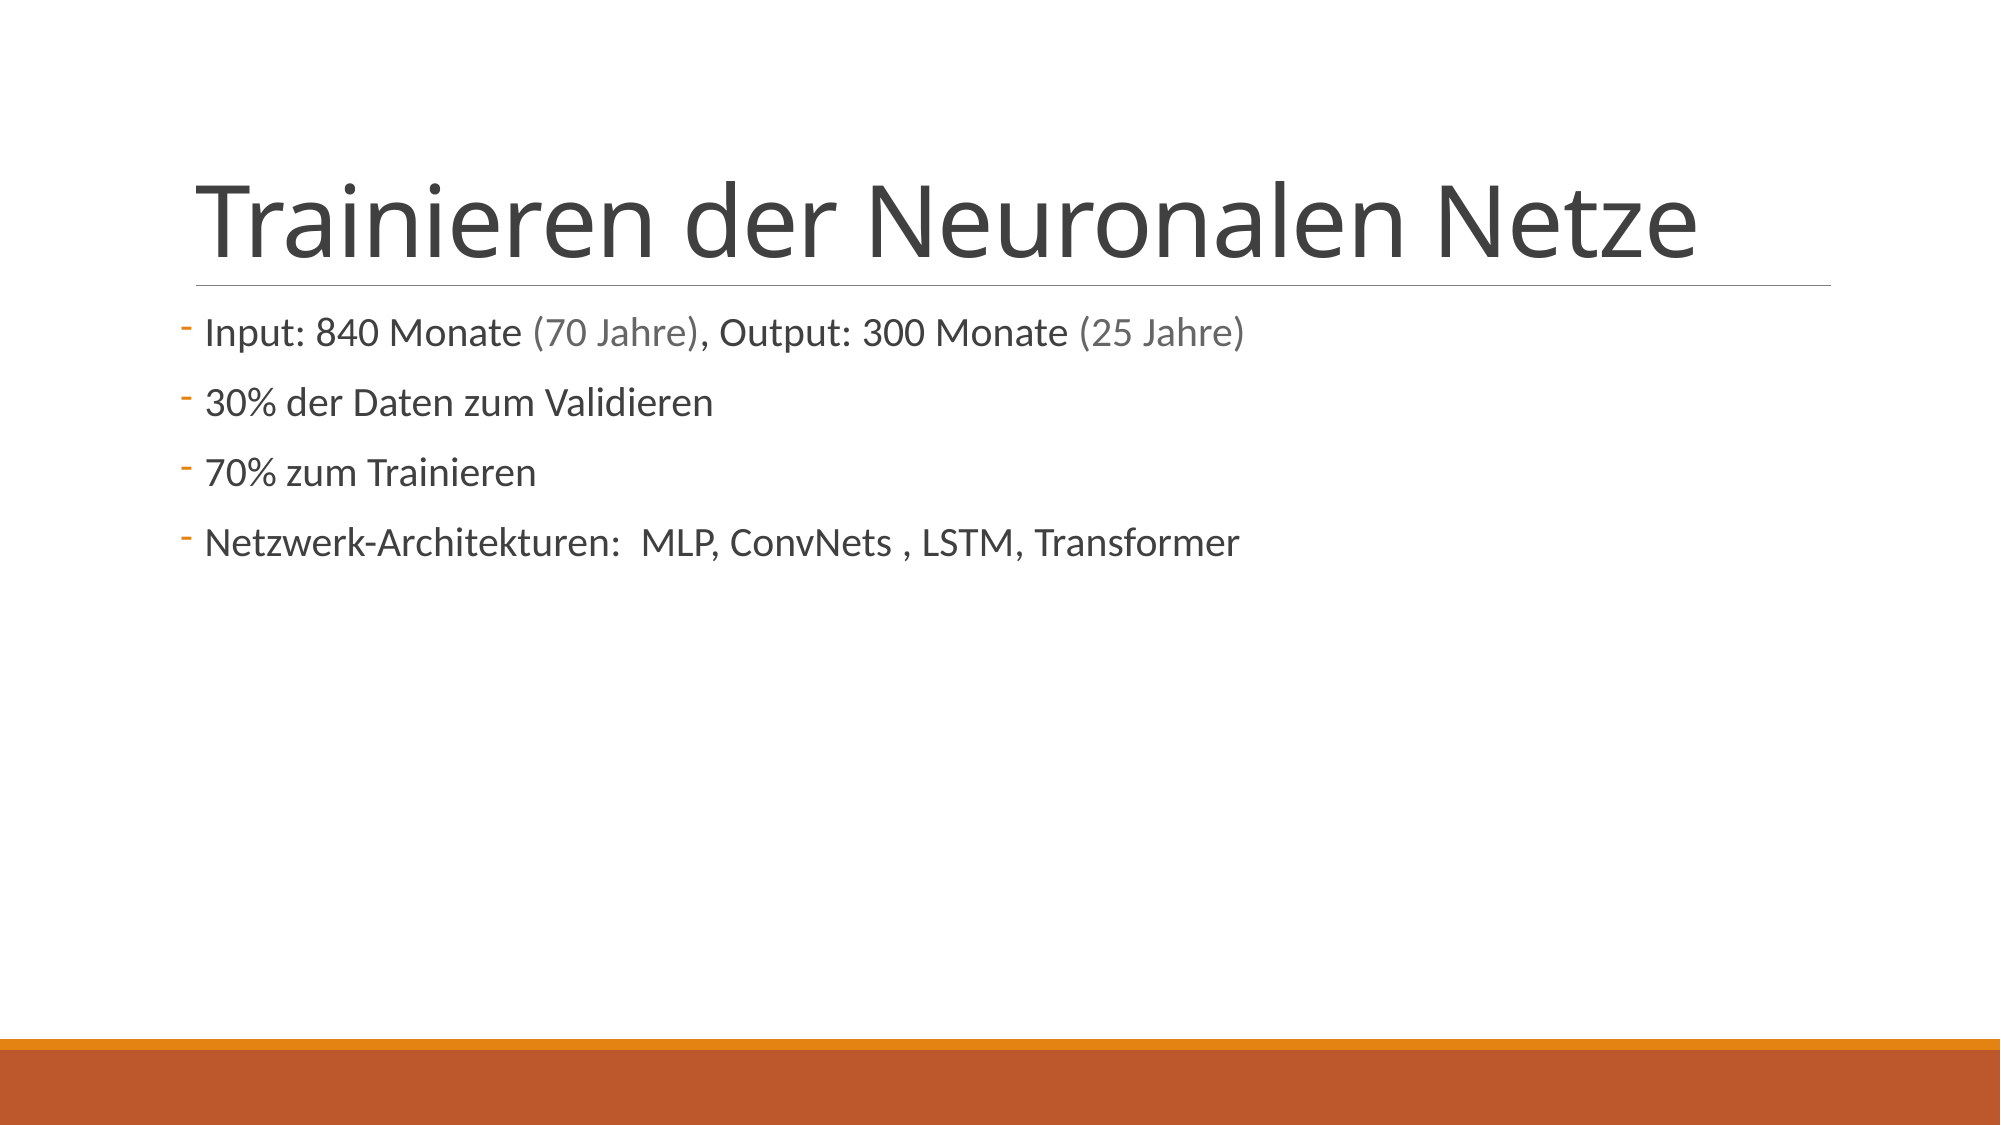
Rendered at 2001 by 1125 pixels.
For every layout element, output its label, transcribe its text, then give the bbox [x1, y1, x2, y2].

title Trainieren der Neuronalen Netze [180, 47, 1831, 286]
list Input: 840 Monate (70 Jahre), Output: 300 Monate (25 Jahre) 30% der Daten zum Validieren 70% zum Trainieren Netzwerk-Architekturen: MLP, ConvNets , LSTM, Transformer [180, 302, 1831, 963]
